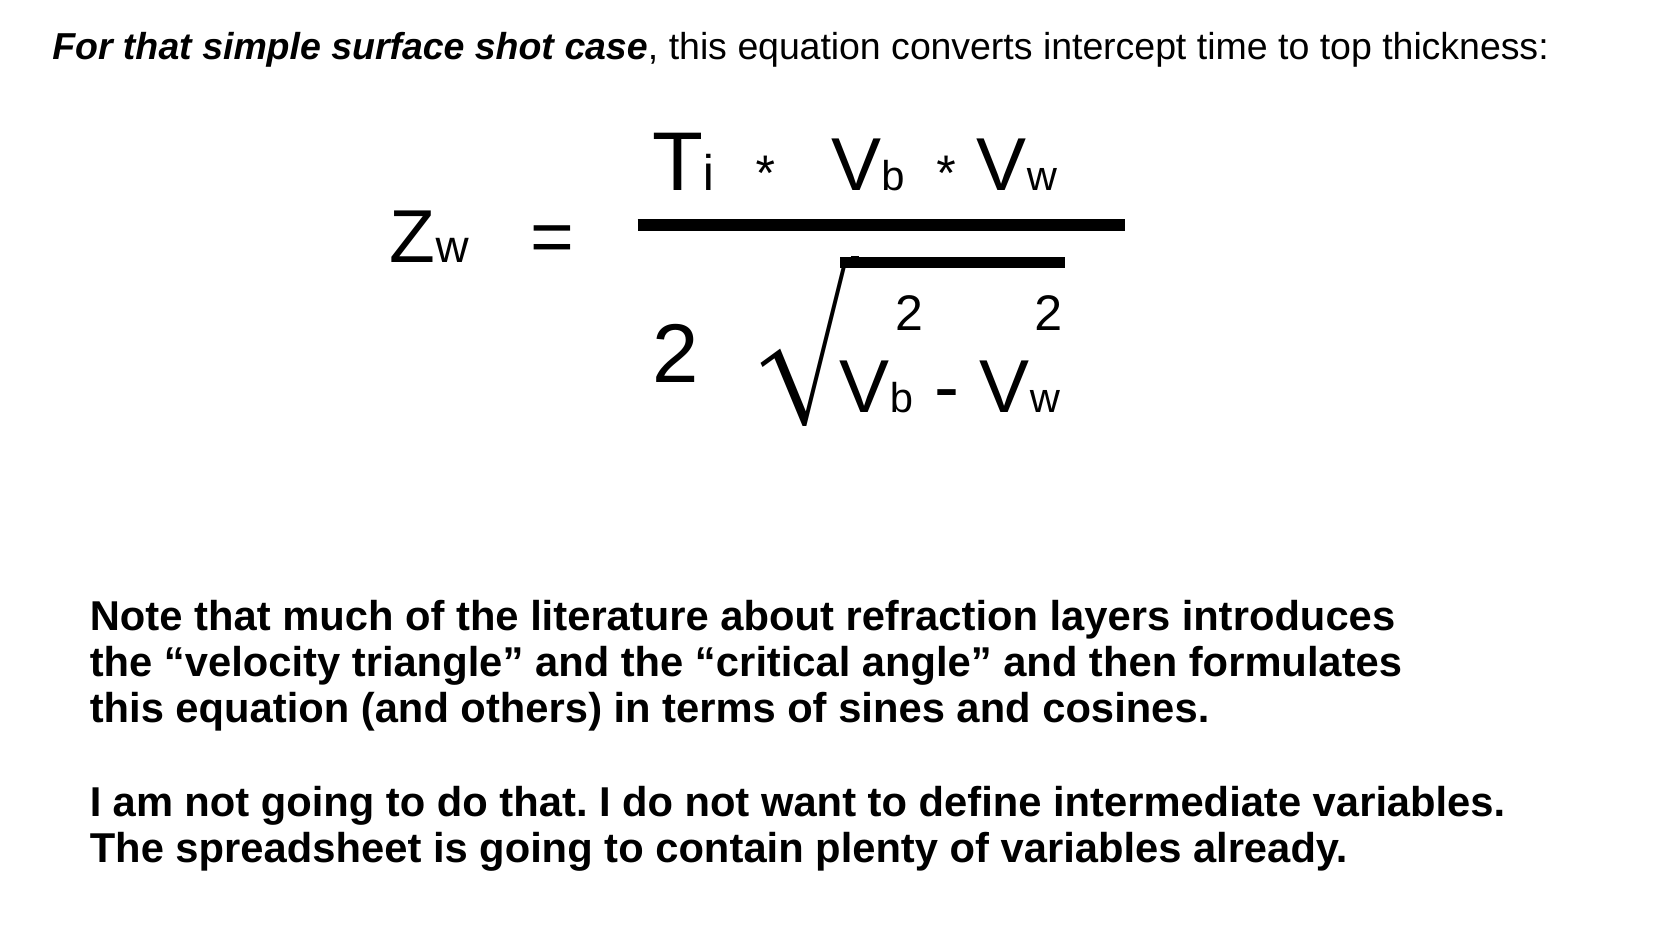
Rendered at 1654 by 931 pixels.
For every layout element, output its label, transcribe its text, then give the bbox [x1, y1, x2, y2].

chart [751, 301, 899, 450]
text_box 2 [637, 300, 751, 450]
text_box 2 2 Vb - Vw [825, 262, 1238, 437]
text_box Ti * Vb * Vw [637, 76, 1126, 301]
text_box Zw = [375, 187, 676, 287]
text_box For that simple surface shot case, this equation converts intercept time to top thickness: [37, 18, 1651, 76]
text_box Note that much of the literature about refraction layers introduces the “velocity triangle” and the “critical angle” and then formulates this equation (and others) in terms of sines and cosines. I am not going to do that. I do not want to define intermediate variables. The spreadsheet is going to contain plenty of variables already. [75, 450, 1576, 931]
